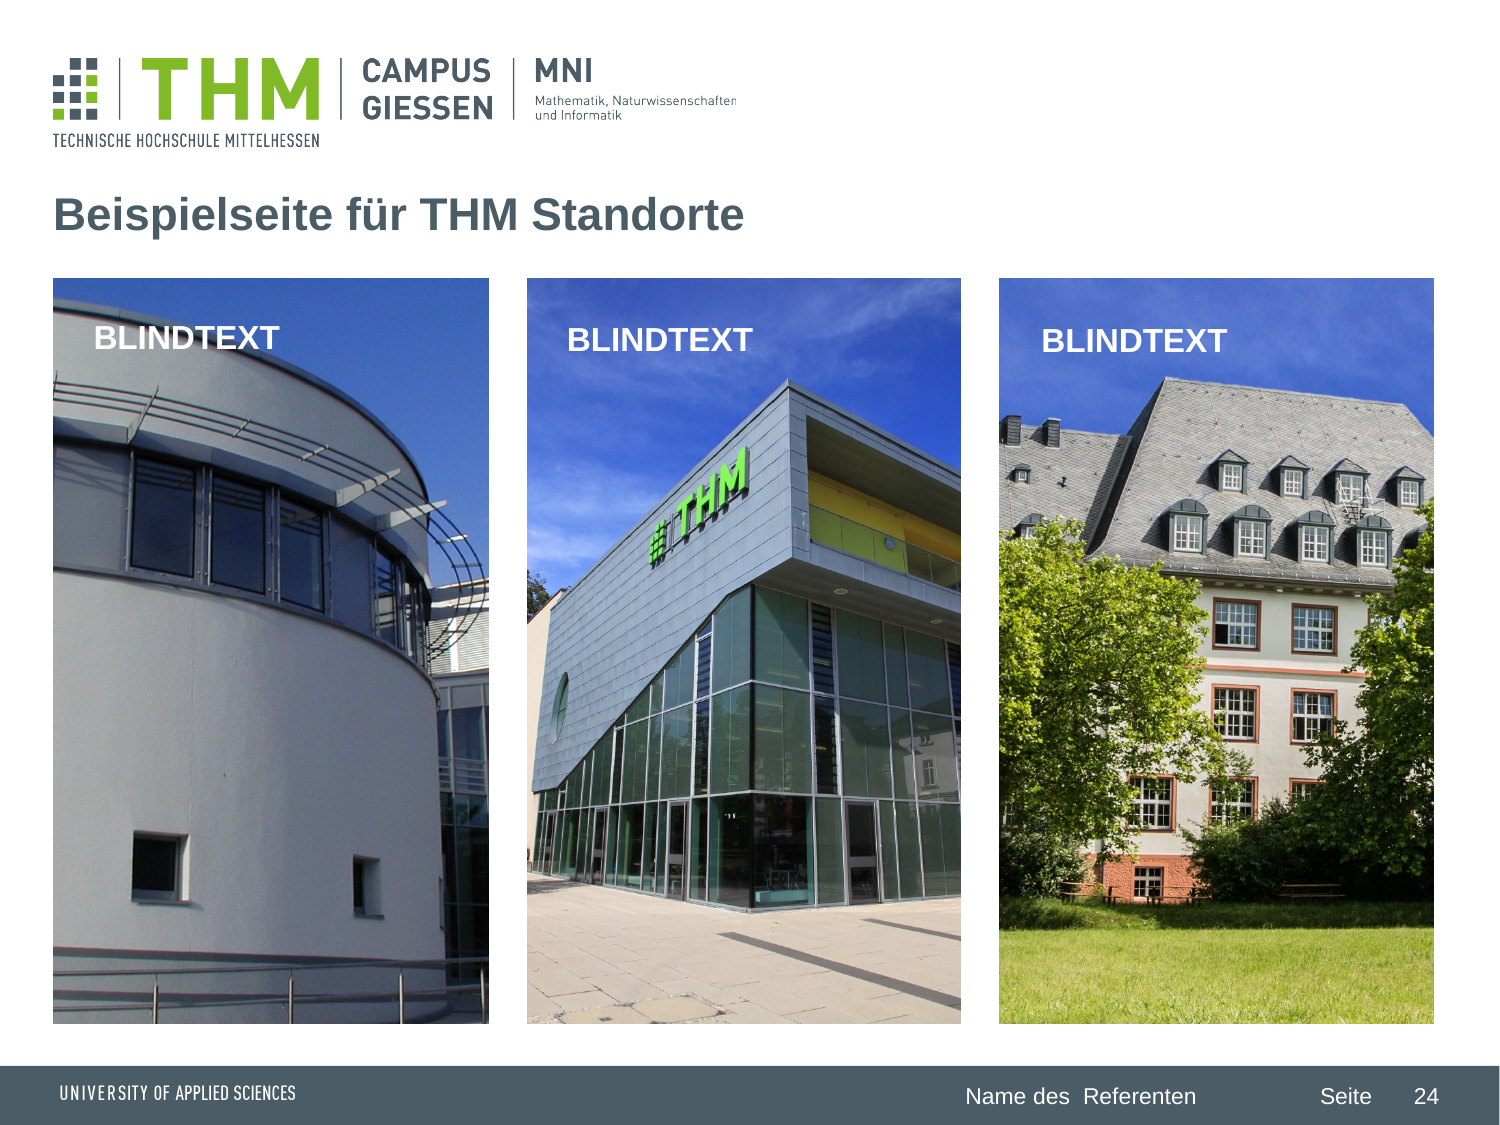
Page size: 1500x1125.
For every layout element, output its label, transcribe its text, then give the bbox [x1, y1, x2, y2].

slide_number <number> [1376, 1073, 1455, 1118]
list BLINDTEXT [93, 308, 475, 412]
list BLINDTEXT [566, 310, 961, 433]
title Beispielseite für THM Standorte [53, 177, 1447, 272]
picture [53, 278, 489, 1024]
picture [527, 278, 961, 1024]
picture [53, 58, 736, 147]
picture [999, 278, 1434, 1024]
list BLINDTEXT [1041, 311, 1434, 445]
picture [59, 1082, 296, 1104]
